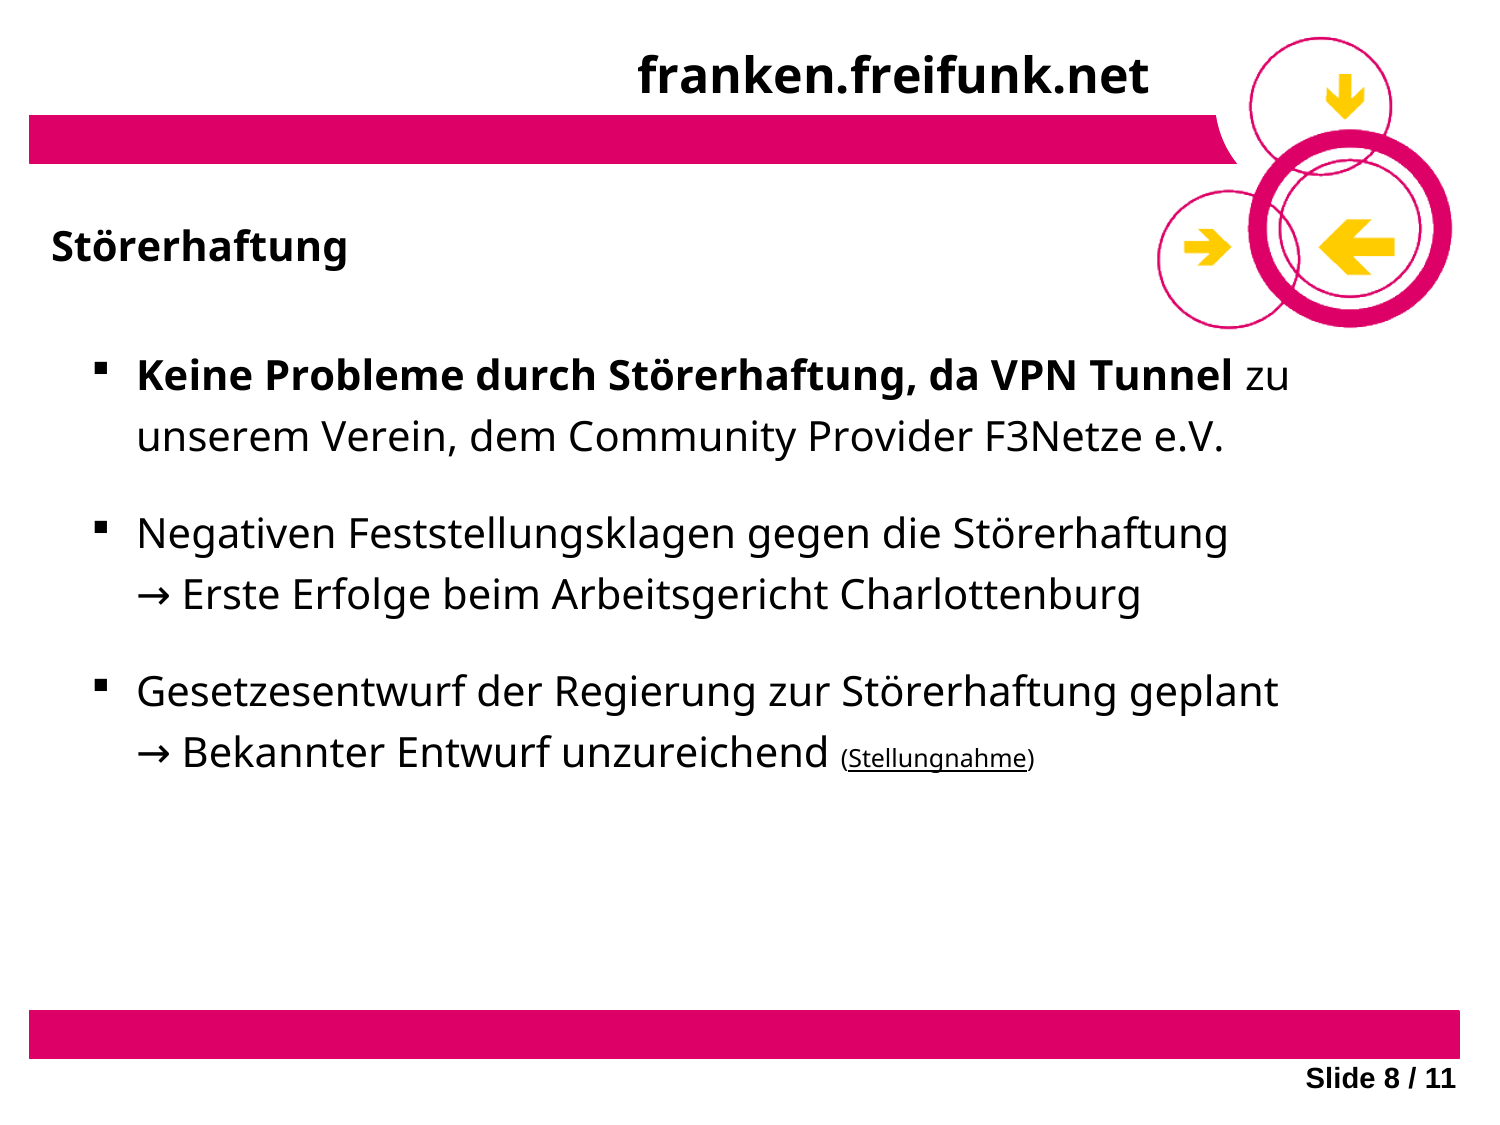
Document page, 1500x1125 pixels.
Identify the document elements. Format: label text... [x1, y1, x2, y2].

picture [1150, 32, 1461, 332]
text_box Keine Probleme durch Störerhaftung, da VPN Tunnel zu unserem Verein, dem Community Provider F3Netze e.V. Negativen Feststellungsklagen gegen die Störerhaftung → Erste Erfolge beim Arbeitsgericht Charlottenburg Gesetzesentwurf der Regierung zur Störerhaftung geplant → Bekannter Entwurf unzureichend (Stellungnahme) [61, 341, 1418, 1028]
text_box Störerhaftung [51, 212, 1123, 284]
